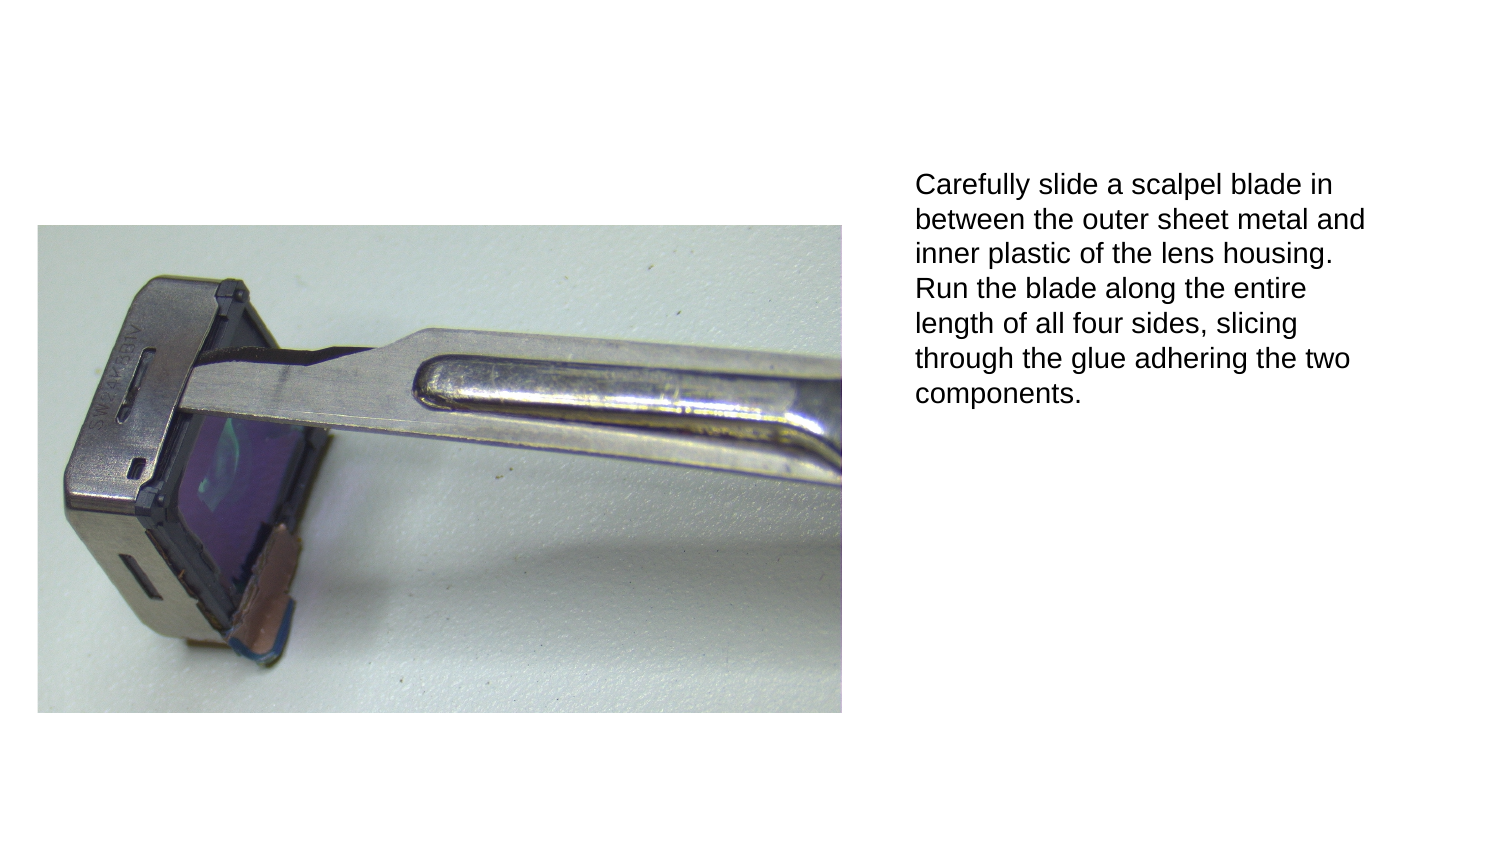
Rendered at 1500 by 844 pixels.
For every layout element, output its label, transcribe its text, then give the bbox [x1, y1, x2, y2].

text_box Carefully slide a scalpel blade in between the outer sheet metal and inner plastic of the lens housing. Run the blade along the entire length of all four sides, slicing through the glue adhering the two components. [900, 149, 1389, 425]
picture [37, 225, 842, 713]
